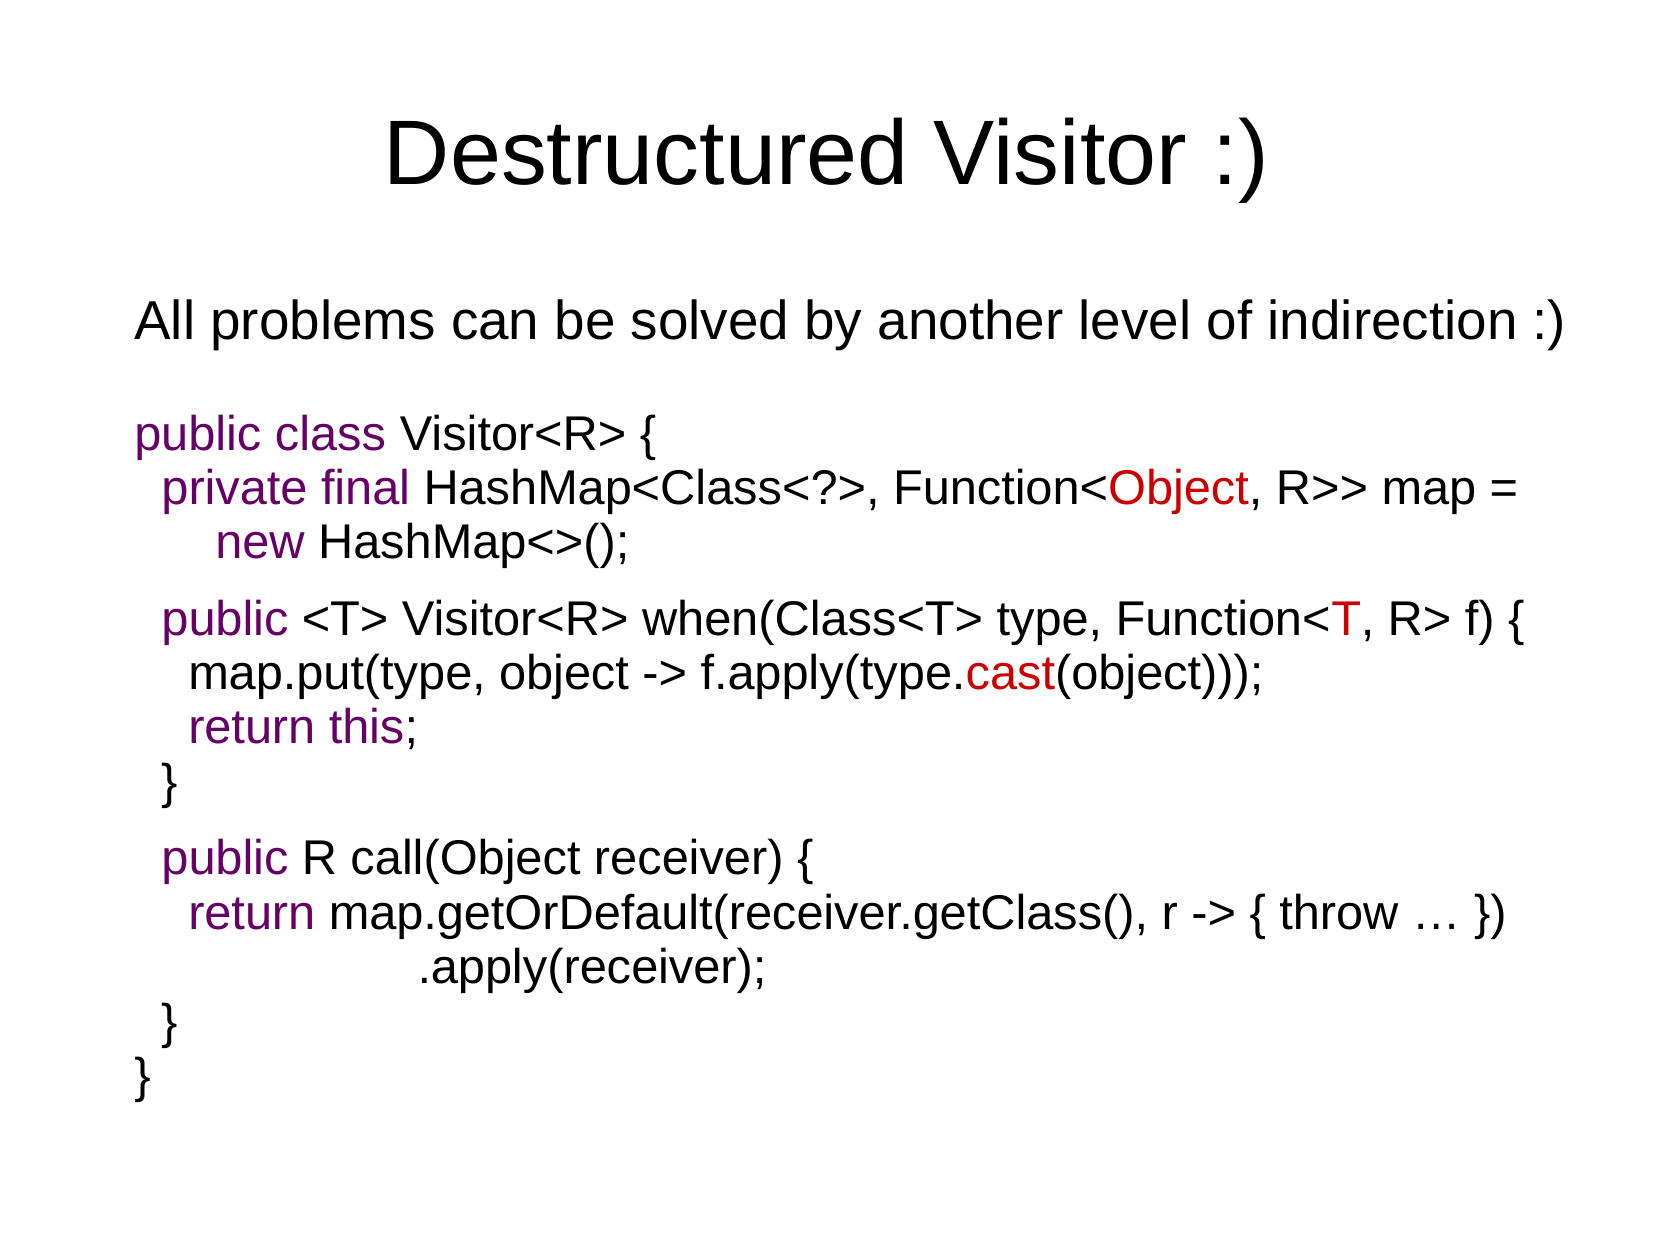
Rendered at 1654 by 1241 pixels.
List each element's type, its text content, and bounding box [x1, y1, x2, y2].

title Destructured Visitor :) [82, 49, 1571, 257]
list All problems can be solved by another level of indirection :) public class Visitor<R> { private final HashMap<Class<?>, Function<Object, R>> map = new HashMap<>(); public <T> Visitor<R> when(Class<T> type, Function<T, R> f) { map.put(type, object -> f.apply(type.cast(object))); return this; } public R call(Object receiver) { return map.getOrDefault(receiver.getClass(), r -> { throw … }) .apply(receiver); } } [82, 290, 1571, 1171]
